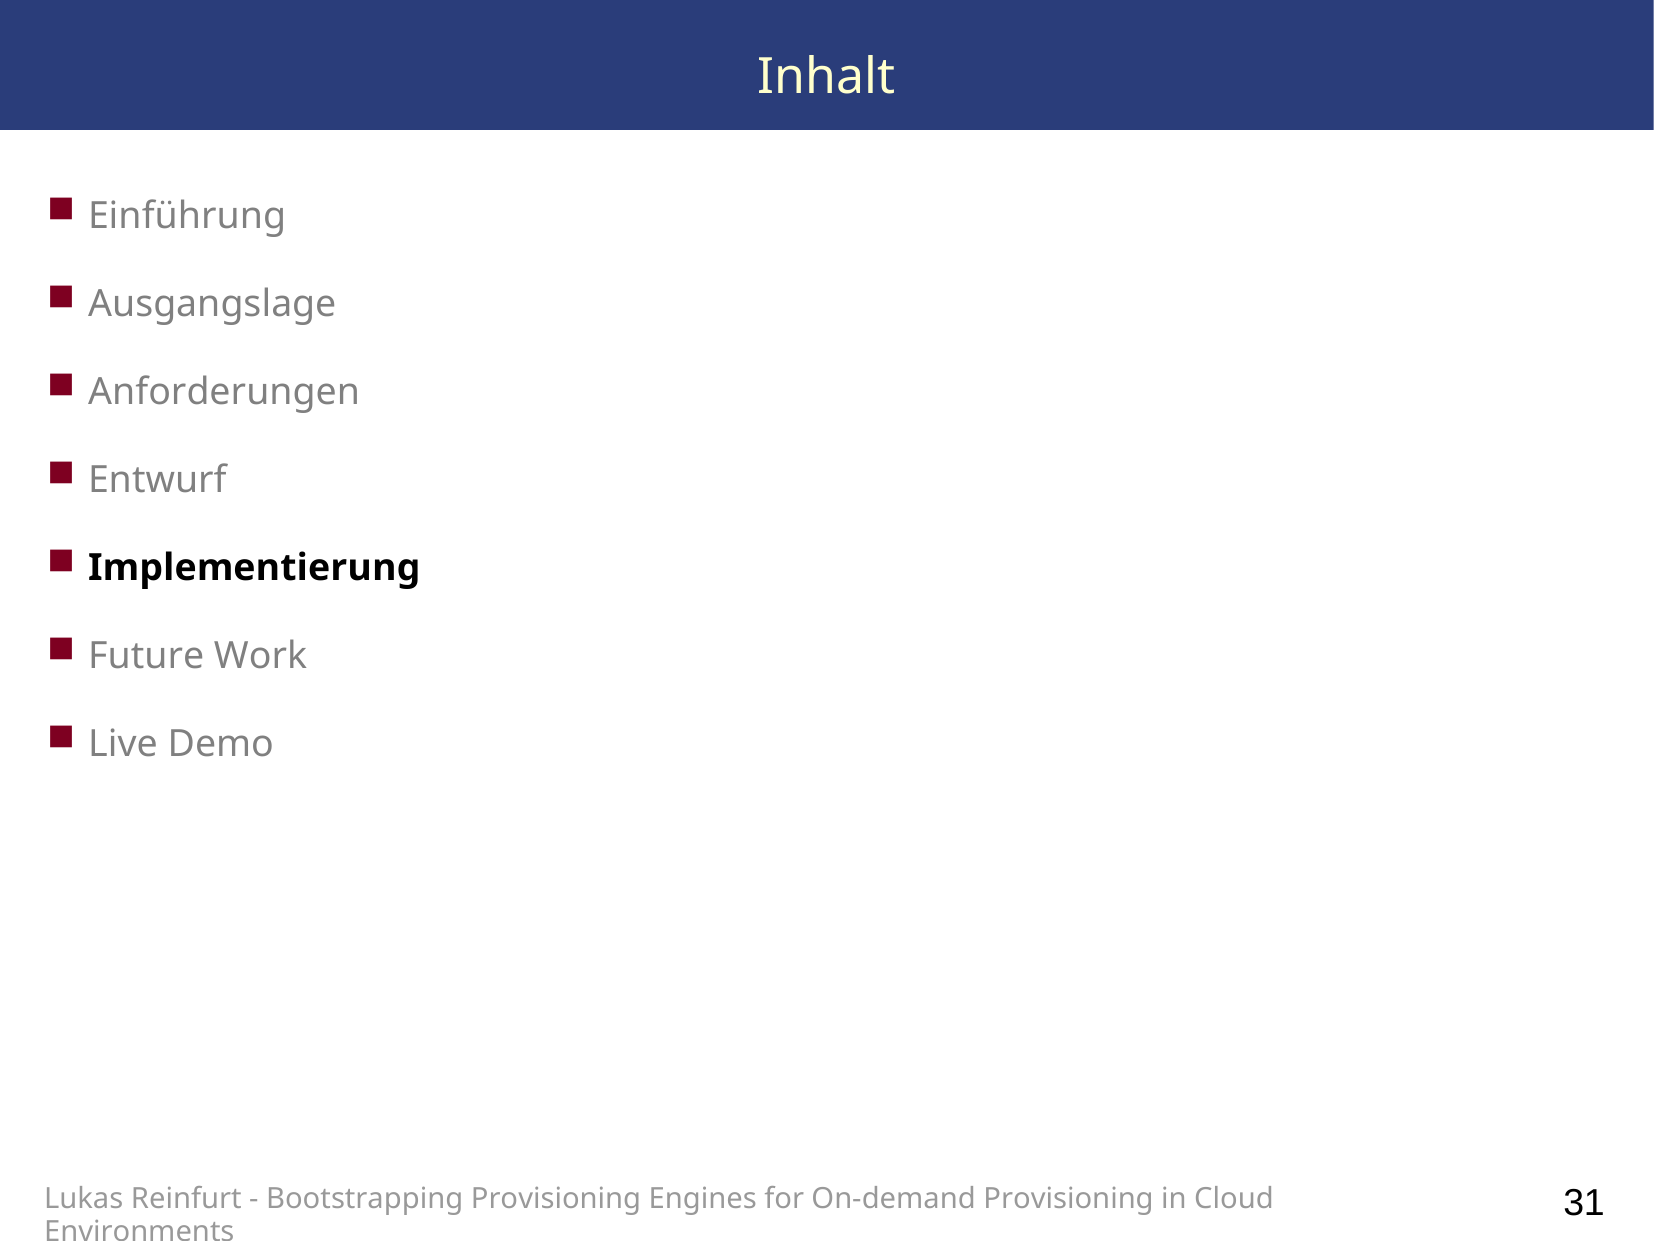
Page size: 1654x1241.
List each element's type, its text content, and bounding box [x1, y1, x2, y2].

title Inhalt [23, 23, 1630, 119]
text_box Einführung Ausgangslage Anforderungen Entwurf Implementierung Future Work Live Demo [47, 177, 1607, 1146]
